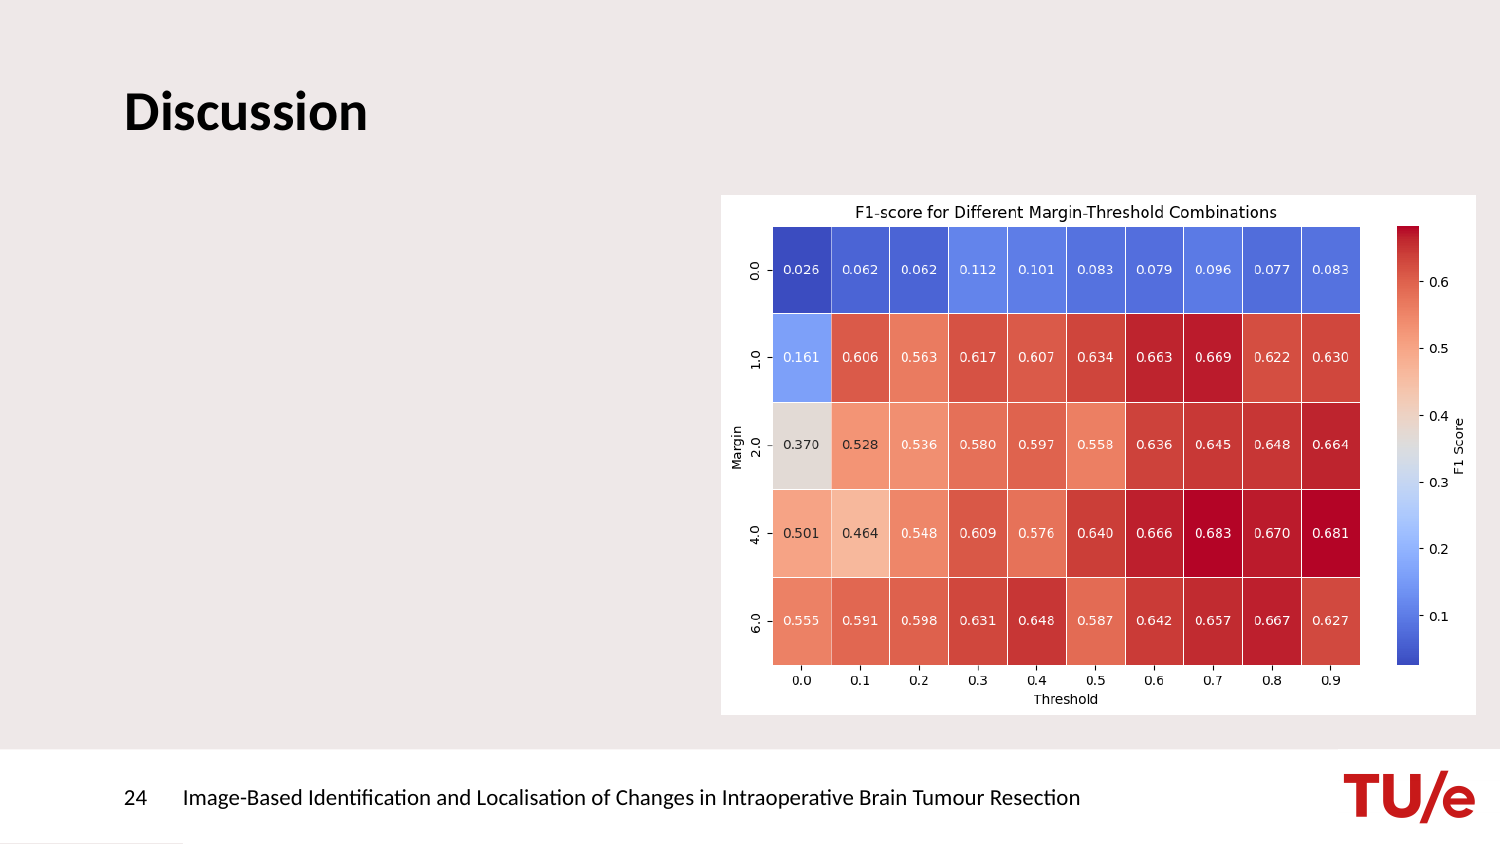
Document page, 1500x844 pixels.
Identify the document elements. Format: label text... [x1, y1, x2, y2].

picture [1339, 749, 1500, 844]
title Discussion [124, 85, 1364, 174]
picture [721, 195, 1476, 715]
